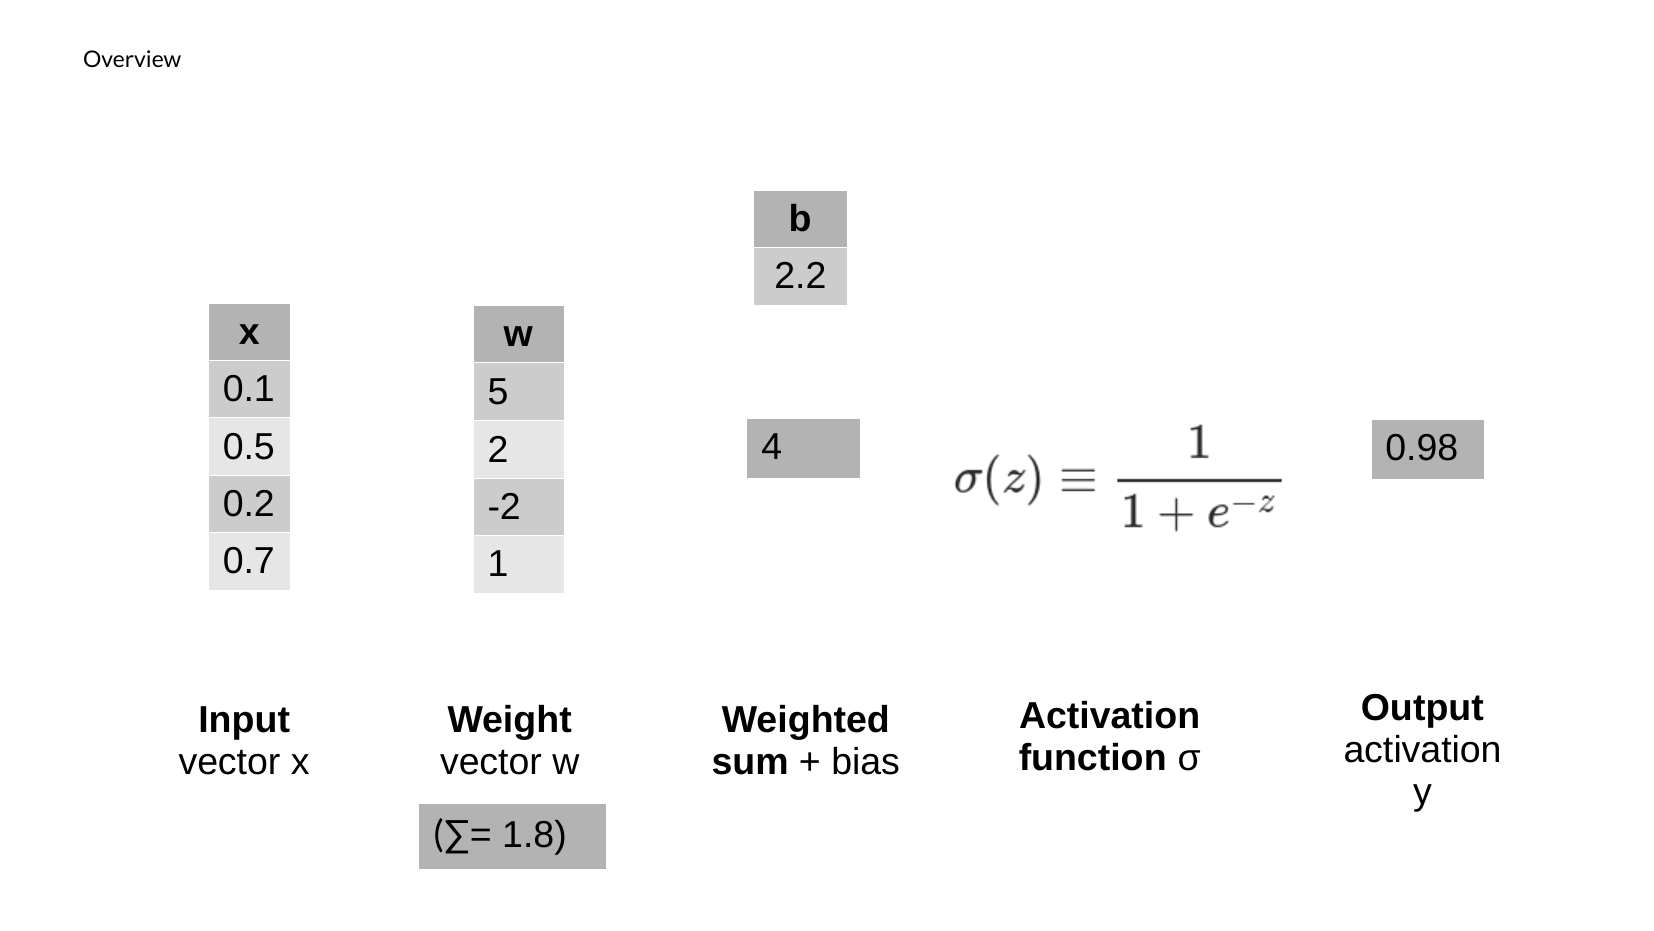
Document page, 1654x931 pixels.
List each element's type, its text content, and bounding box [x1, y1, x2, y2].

text_box Output activation y [1328, 679, 1517, 820]
text_box Weighted sum + bias [696, 690, 922, 832]
table_header 0.98 [1372, 420, 1484, 479]
table_cell 0.1 [209, 361, 290, 417]
picture [932, 401, 1288, 553]
table_cell -2 [474, 479, 564, 535]
table_header 4 [747, 419, 860, 478]
table_cell 2.2 [754, 248, 847, 305]
table_cell 5 [474, 363, 564, 420]
text_box Weight vector w [425, 690, 595, 790]
text_box Input vector x [163, 690, 325, 792]
table_cell 2 [474, 421, 564, 478]
table_cell 0.5 [209, 418, 290, 475]
table_header (∑= 1.8) [419, 804, 606, 869]
table_header x [209, 304, 290, 360]
table_cell 0.7 [209, 533, 290, 590]
table_header w [474, 306, 564, 362]
table_header b [754, 191, 847, 247]
text_box Activation function σ [1003, 686, 1216, 786]
table_cell 0.2 [209, 476, 290, 532]
title Overview [83, 0, 1571, 119]
table_cell 1 [474, 536, 564, 593]
